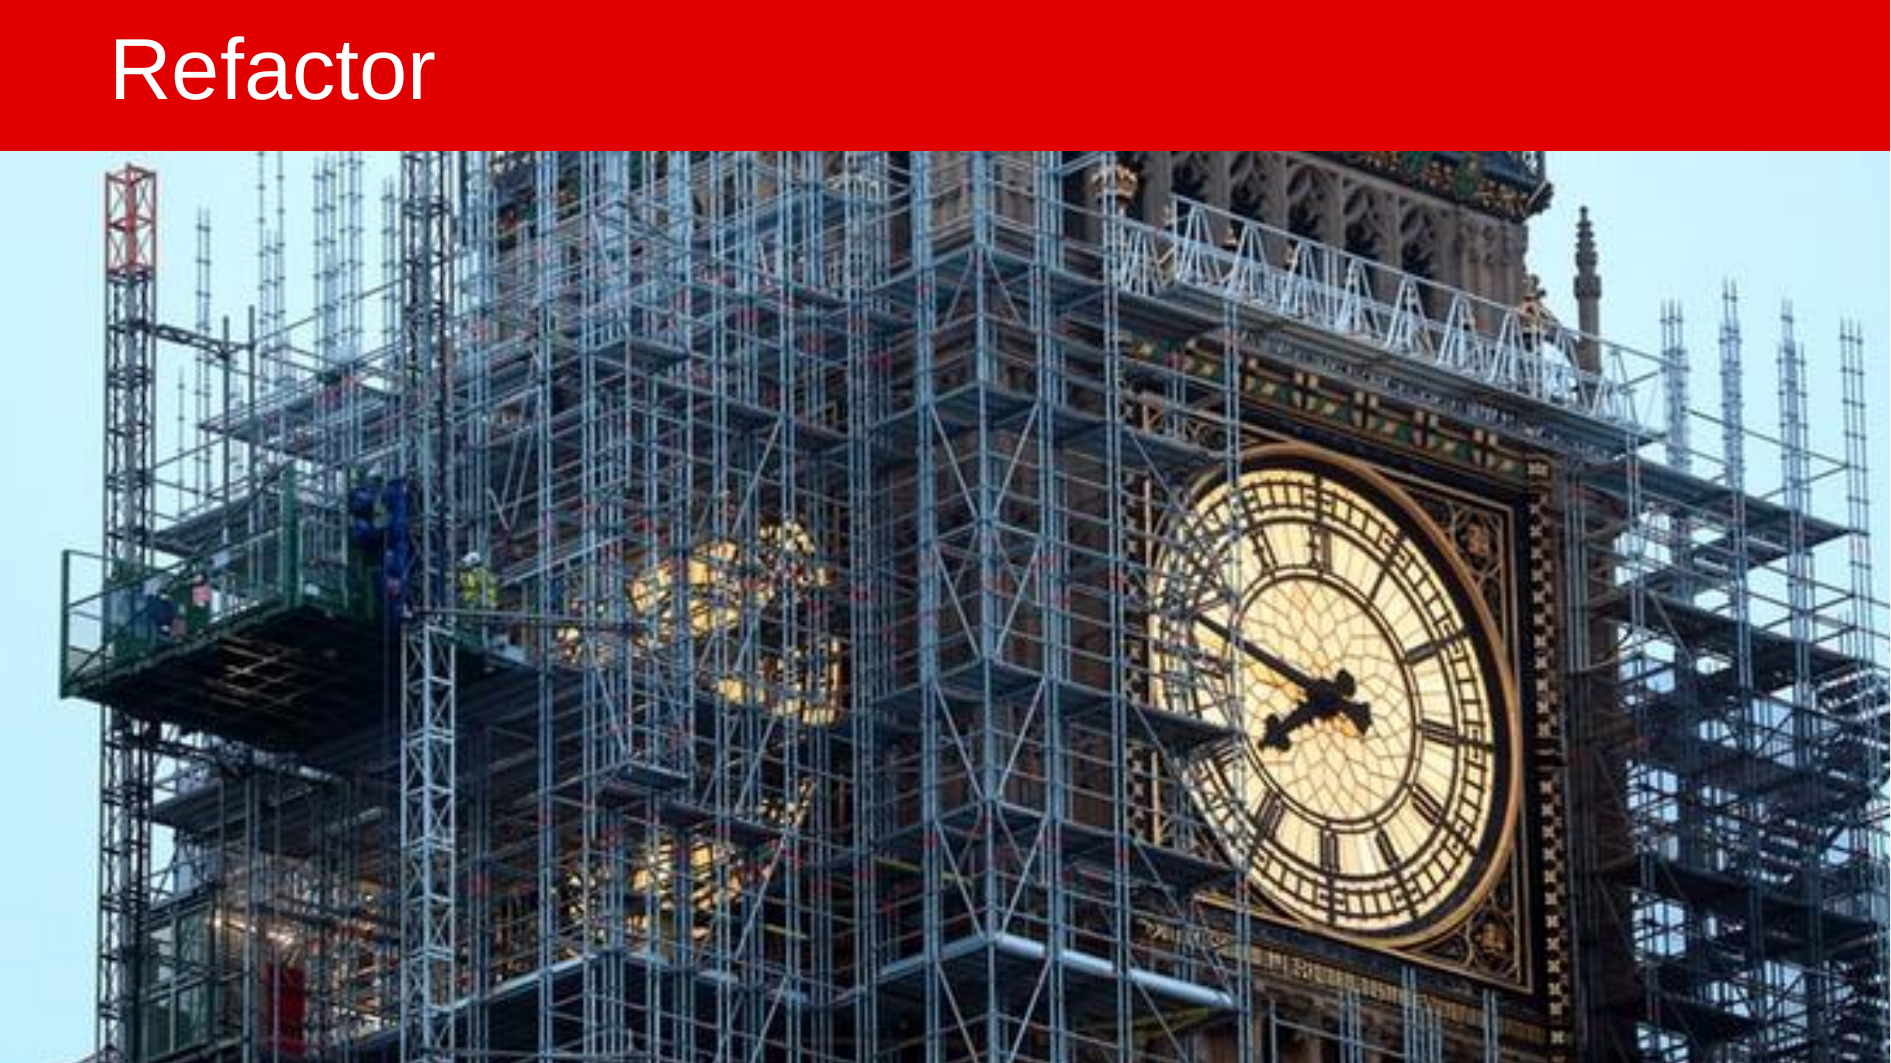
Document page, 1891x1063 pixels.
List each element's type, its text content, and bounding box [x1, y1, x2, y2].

text_box Refactor [94, 5, 1796, 183]
picture [0, 151, 1891, 1063]
